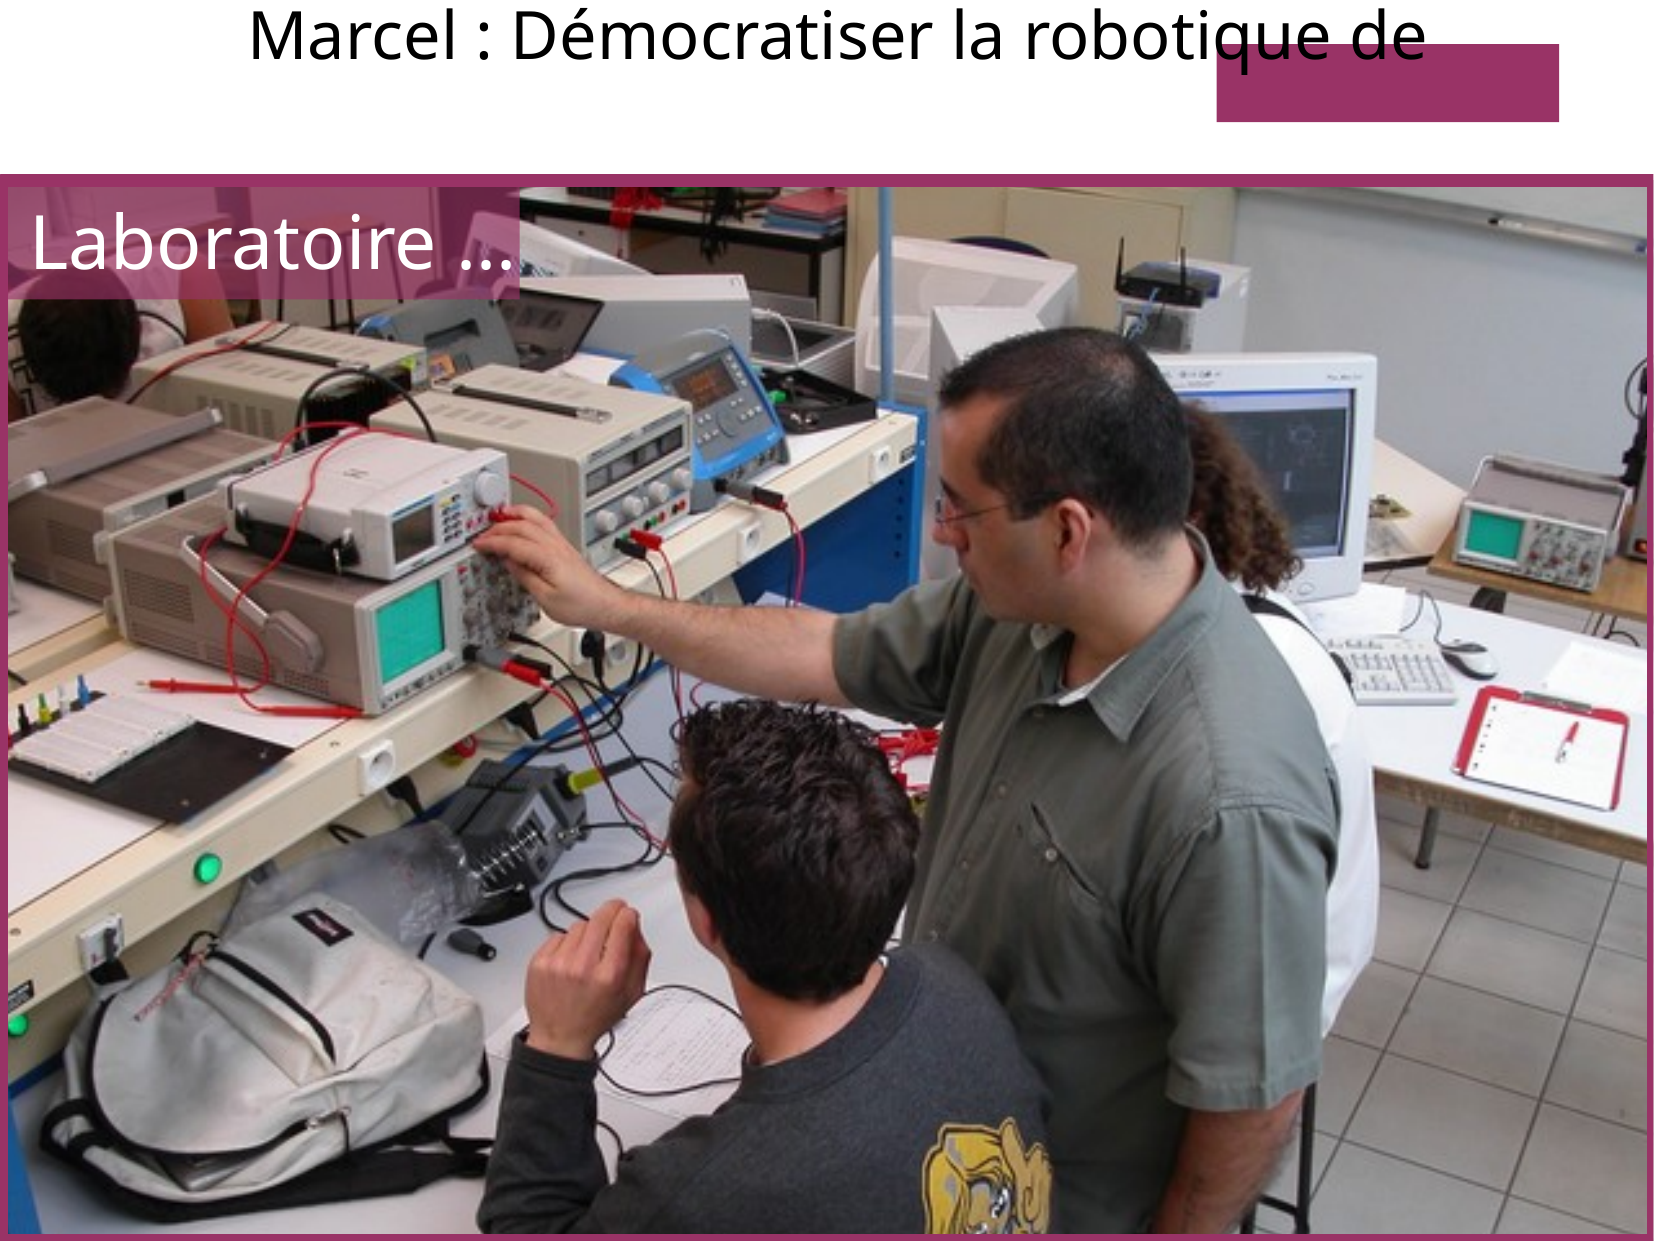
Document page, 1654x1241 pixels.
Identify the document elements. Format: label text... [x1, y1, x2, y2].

text_box Laboratoire ... [14, 181, 486, 294]
picture [8, 187, 1647, 1234]
text_box [0, 182, 520, 300]
title Marcel : Démocratiser la robotique de laboratoire [94, 35, 1583, 123]
